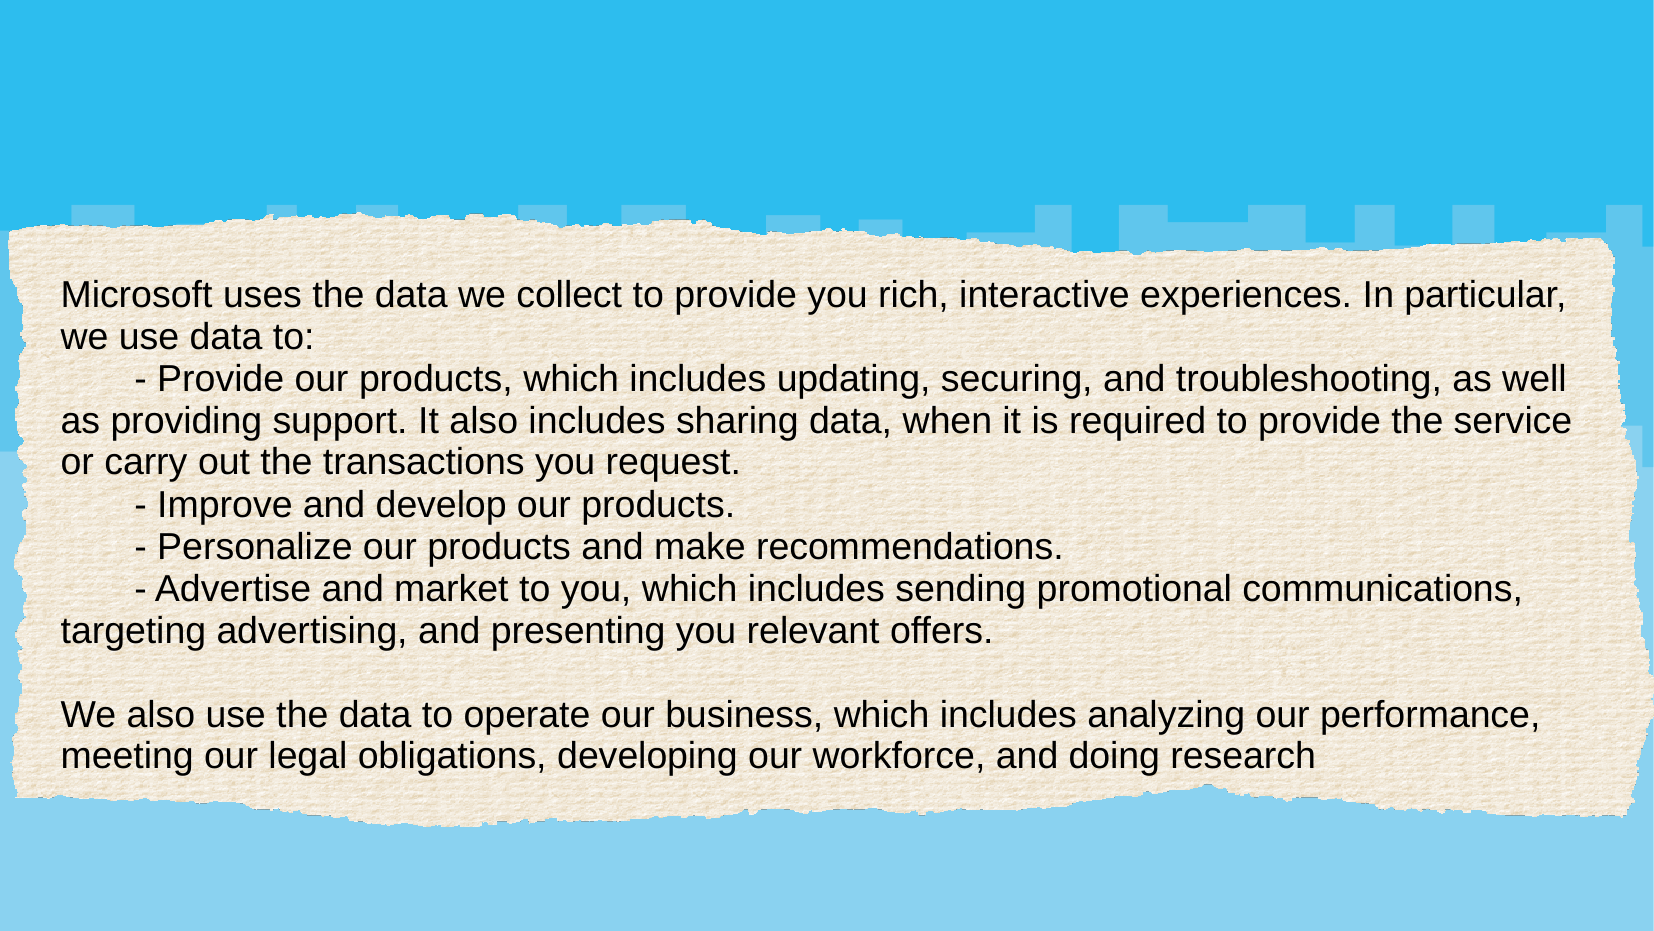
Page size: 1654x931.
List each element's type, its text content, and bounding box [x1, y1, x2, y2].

text_box Microsoft uses the data we collect to provide you rich, interactive experiences. In particular, we use data to: - Provide our products, which includes updating, securing, and troubleshooting, as well as providing support. It also includes sharing data, when it is required to provide the service or carry out the transactions you request. - Improve and develop our products. - Personalize our products and make recommendations. - Advertise and market to you, which includes sending promotional communications, targeting advertising, and presenting you relevant offers. We also use the data to operate our business, which includes analyzing our performance, meeting our legal obligations, developing our workforce, and doing research [45, 265, 1607, 859]
picture [0, 0, 1654, 931]
